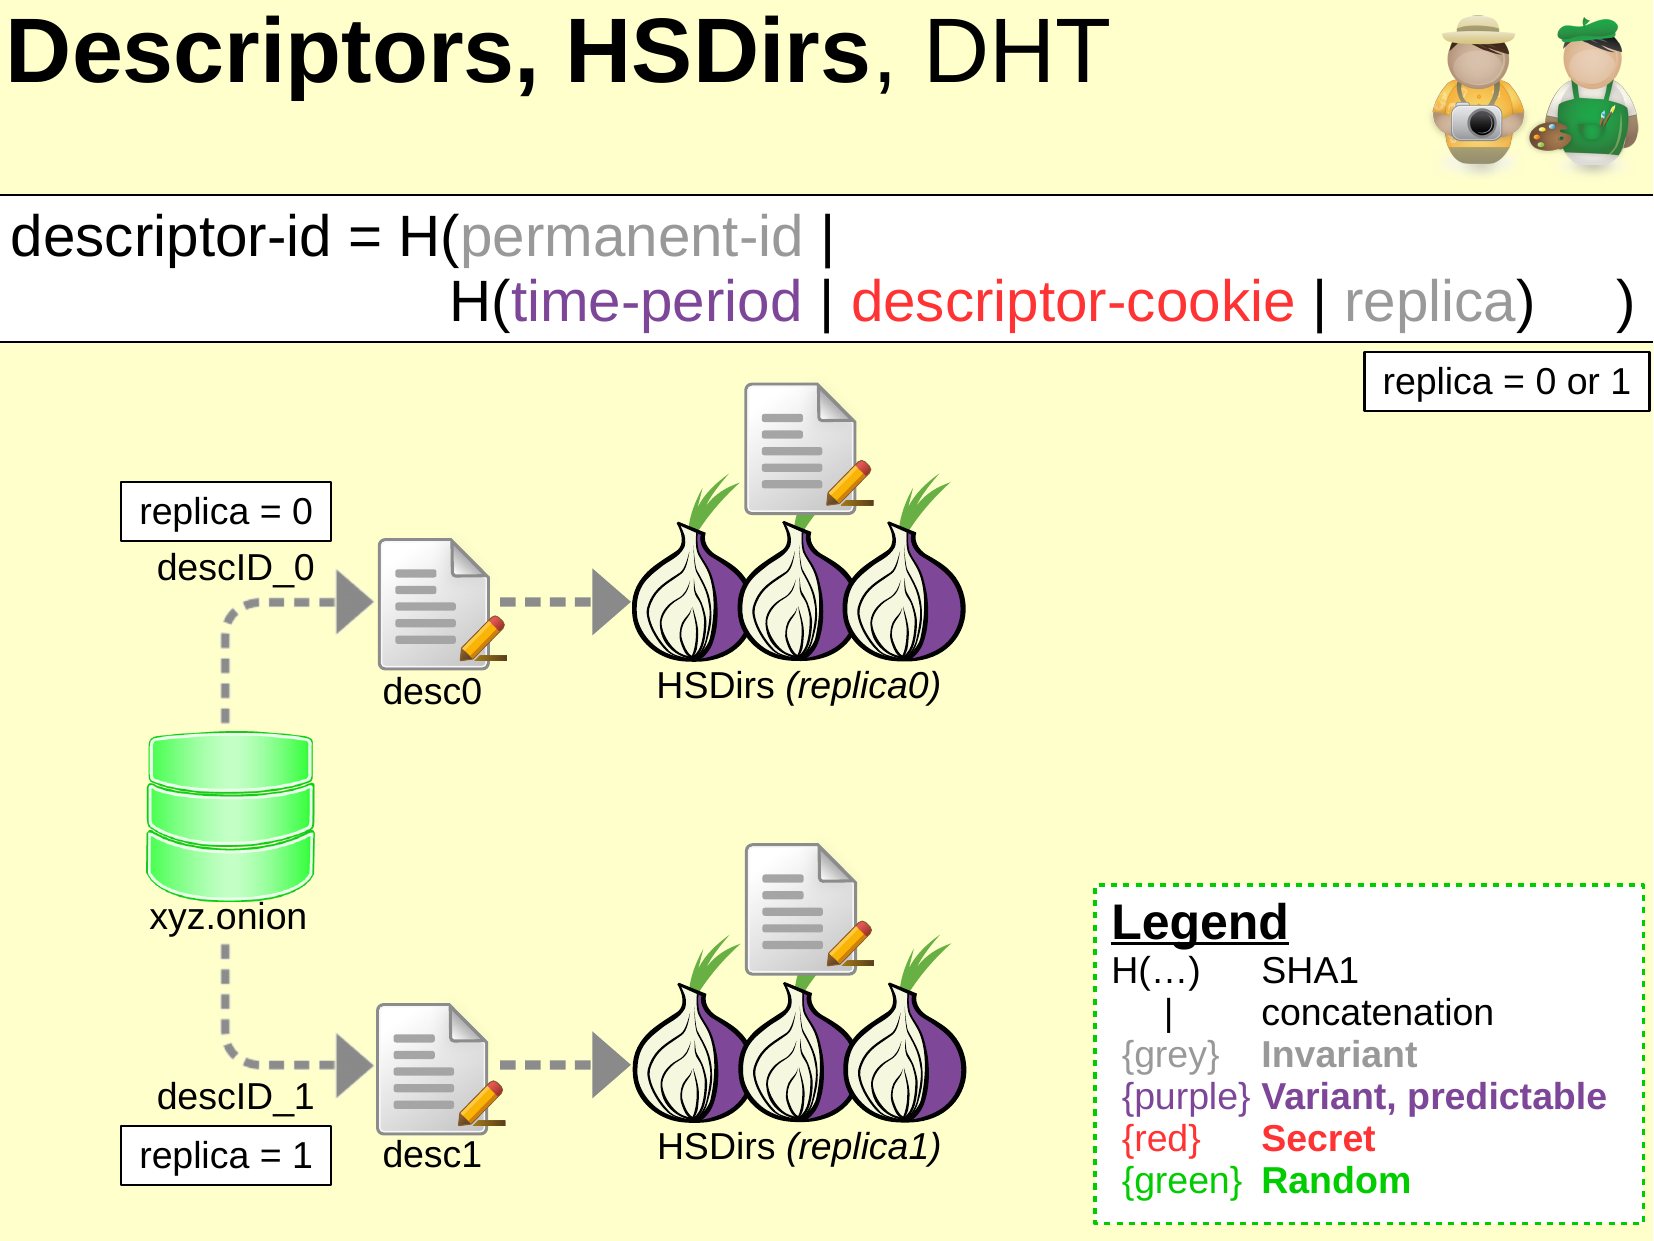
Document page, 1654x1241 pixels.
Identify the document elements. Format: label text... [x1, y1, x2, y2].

text_box HSDirs (replica1) [642, 1117, 957, 1175]
text_box replica = 0 [121, 482, 332, 542]
text_box replica = 1 [121, 1125, 332, 1185]
picture [210, 825, 967, 1152]
text_box [189, 509, 1467, 735]
text_box descID_1 [142, 1067, 338, 1128]
picture [632, 365, 966, 509]
text_box desc1 [360, 1126, 505, 1187]
text_box desc0 [360, 663, 505, 724]
text_box Legend H(…) SHA1 | concatenation {grey} Invariant {purple} Variant, predictable {red} Secret {green} Random [1095, 885, 1644, 1224]
picture [146, 731, 315, 902]
title Descriptors, HSDirs, DHT [5, 0, 1156, 154]
picture [1415, 2, 1653, 184]
picture [210, 520, 635, 729]
text_box xyz.onion [134, 887, 323, 945]
text_box descID_0 [142, 539, 338, 600]
text_box replica = 0 or 1 [1364, 352, 1650, 411]
text_box descriptor-id = H(permanent-id | H(time-period | descriptor-cookie | replica) ) [0, 195, 1653, 342]
